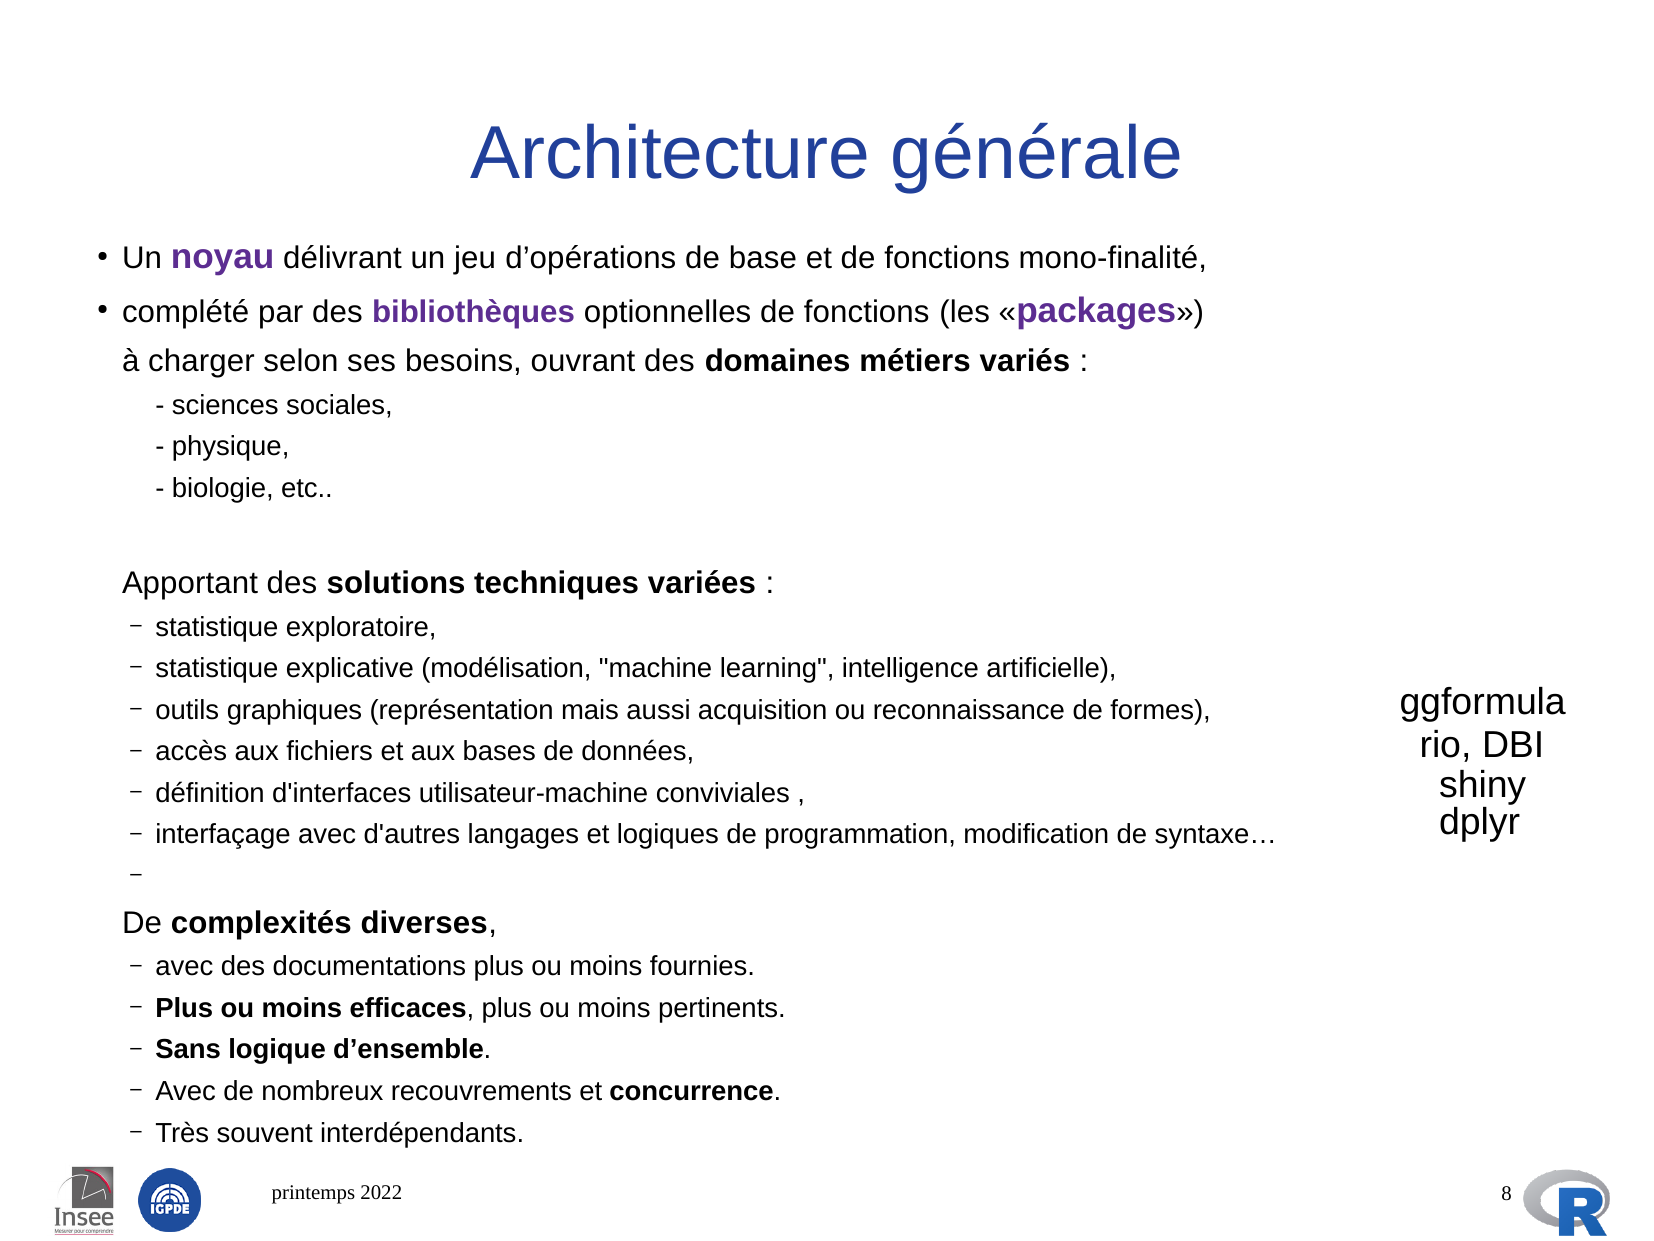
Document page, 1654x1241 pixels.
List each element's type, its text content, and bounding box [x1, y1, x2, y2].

title Architecture générale [82, 49, 1571, 257]
picture [138, 1168, 201, 1232]
text_box ggformula [1384, 673, 1581, 731]
picture [47, 1163, 120, 1236]
text_box dplyr [1424, 793, 1536, 851]
text_box rio, DBI [1404, 715, 1595, 773]
text_box shiny [1424, 773, 1542, 813]
picture [1523, 1169, 1610, 1236]
list Un noyau délivrant un jeu d’opérations de base et de fonctions mono-finalité, complété par des bibliothèques optionnelles de fonctions (les «packages») à charger selon ses besoins, ouvrant des domaines métiers variés : - sciences sociales, - physique, - biologie, etc.. Apportant des solutions techniques variées : statistique exploratoire, statistique explicative (modélisation, "machine learning", intelligence artificielle), outils graphiques (représentation mais aussi acquisition ou reconnaissance de formes), accès aux fichiers et aux bases de données, définition d'interfaces utilisateur-machine conviviales , interfaçage avec d'autres langages et logiques de programmation, modification de syntaxe… De complexités diverses, avec des documentations plus ou moins fournies. Plus ou moins efficaces, plus ou moins pertinents. Sans logique d’ensemble. Avec de nombreux recouvrements et concurrence. Très souvent interdépendants. [88, 236, 1577, 1159]
